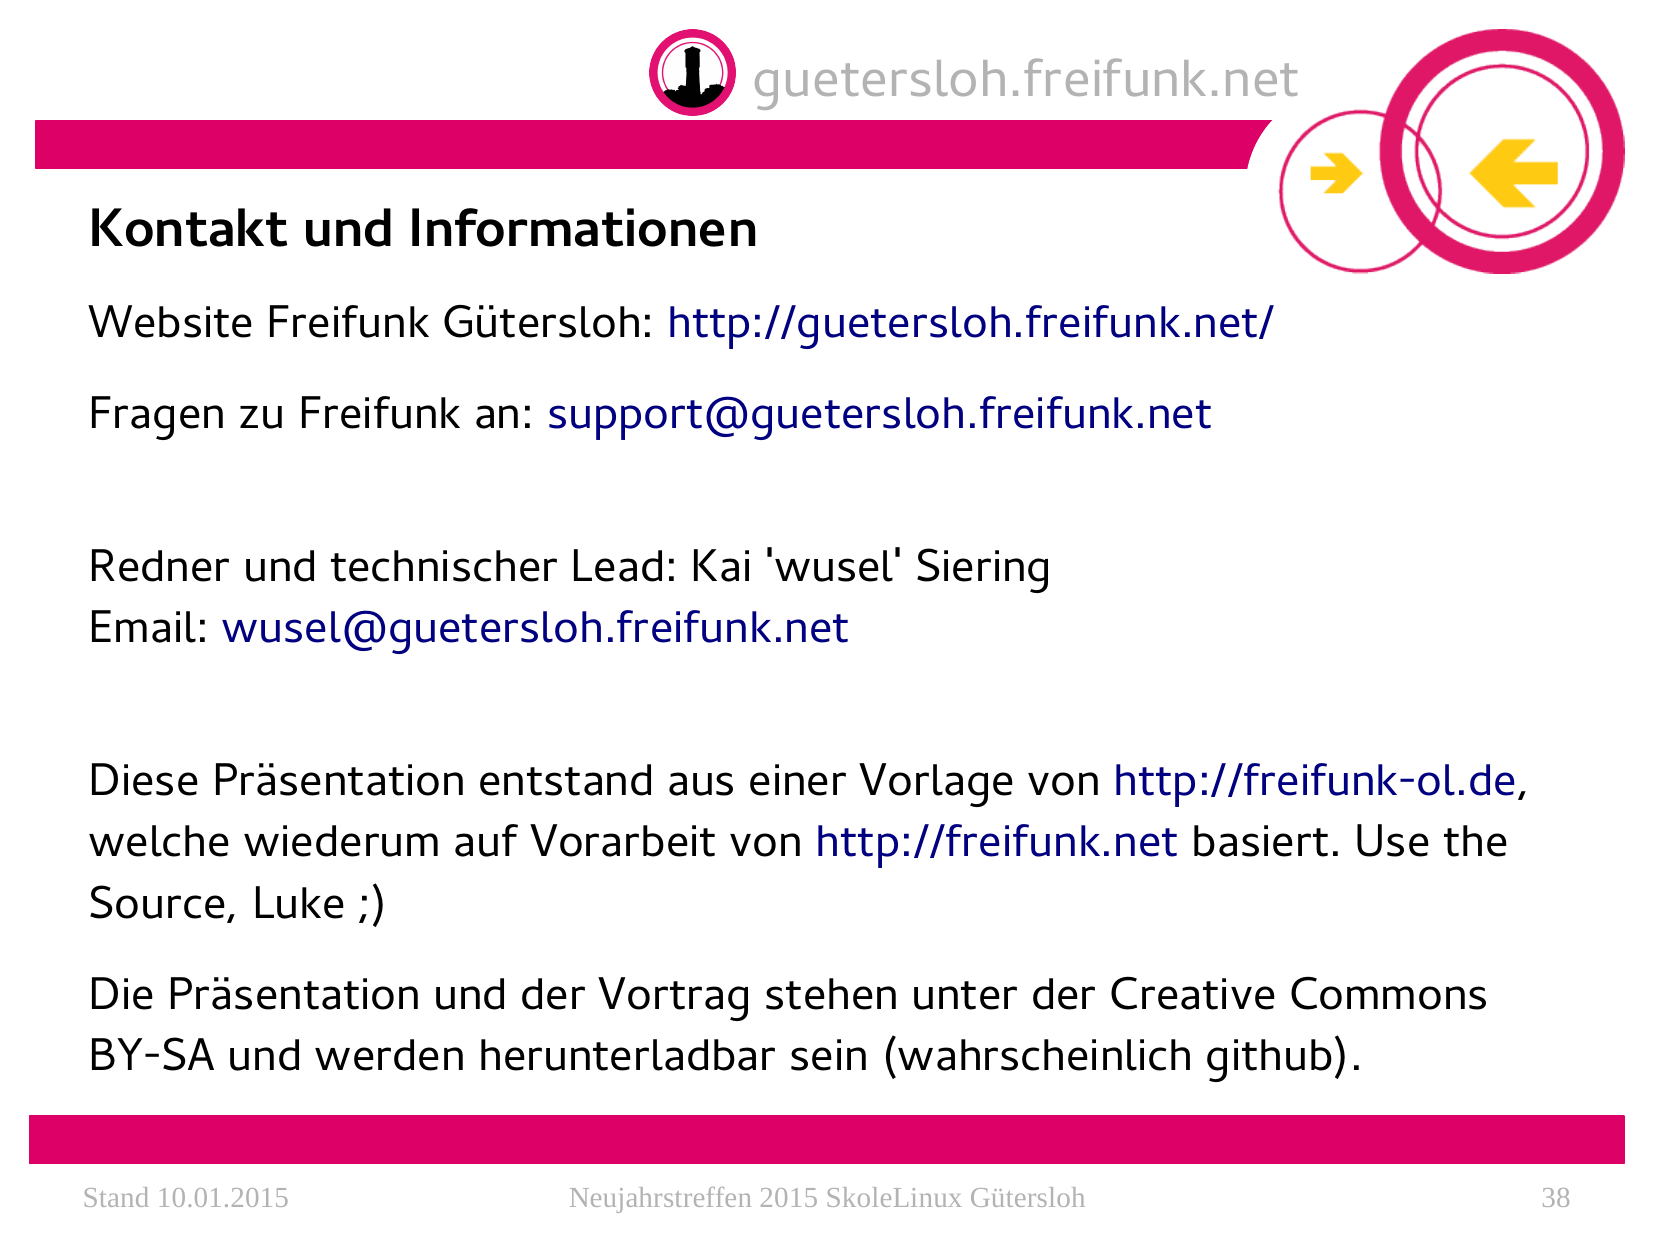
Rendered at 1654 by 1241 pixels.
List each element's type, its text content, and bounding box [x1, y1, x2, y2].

list Website Freifunk Gütersloh: http://guetersloh.freifunk.net/ Fragen zu Freifunk an: support@guetersloh.freifunk.net Redner und technischer Lead: Kai 'wusel' Siering Email: wusel@guetersloh.freifunk.net Diese Präsentation entstand aus einer Vorlage von http://freifunk-ol.de, welche wiederum auf Vorarbeit von http://freifunk.net basiert. Use the Source, Luke ;) Die Präsentation und der Vortrag stehen unter der Creative Commons BY-SA und werden herunterladbar sein (wahrscheinlich github). [88, 289, 1565, 1088]
picture [649, 29, 736, 116]
picture [1278, 29, 1625, 274]
title Kontakt und Informationen [88, 196, 1123, 271]
